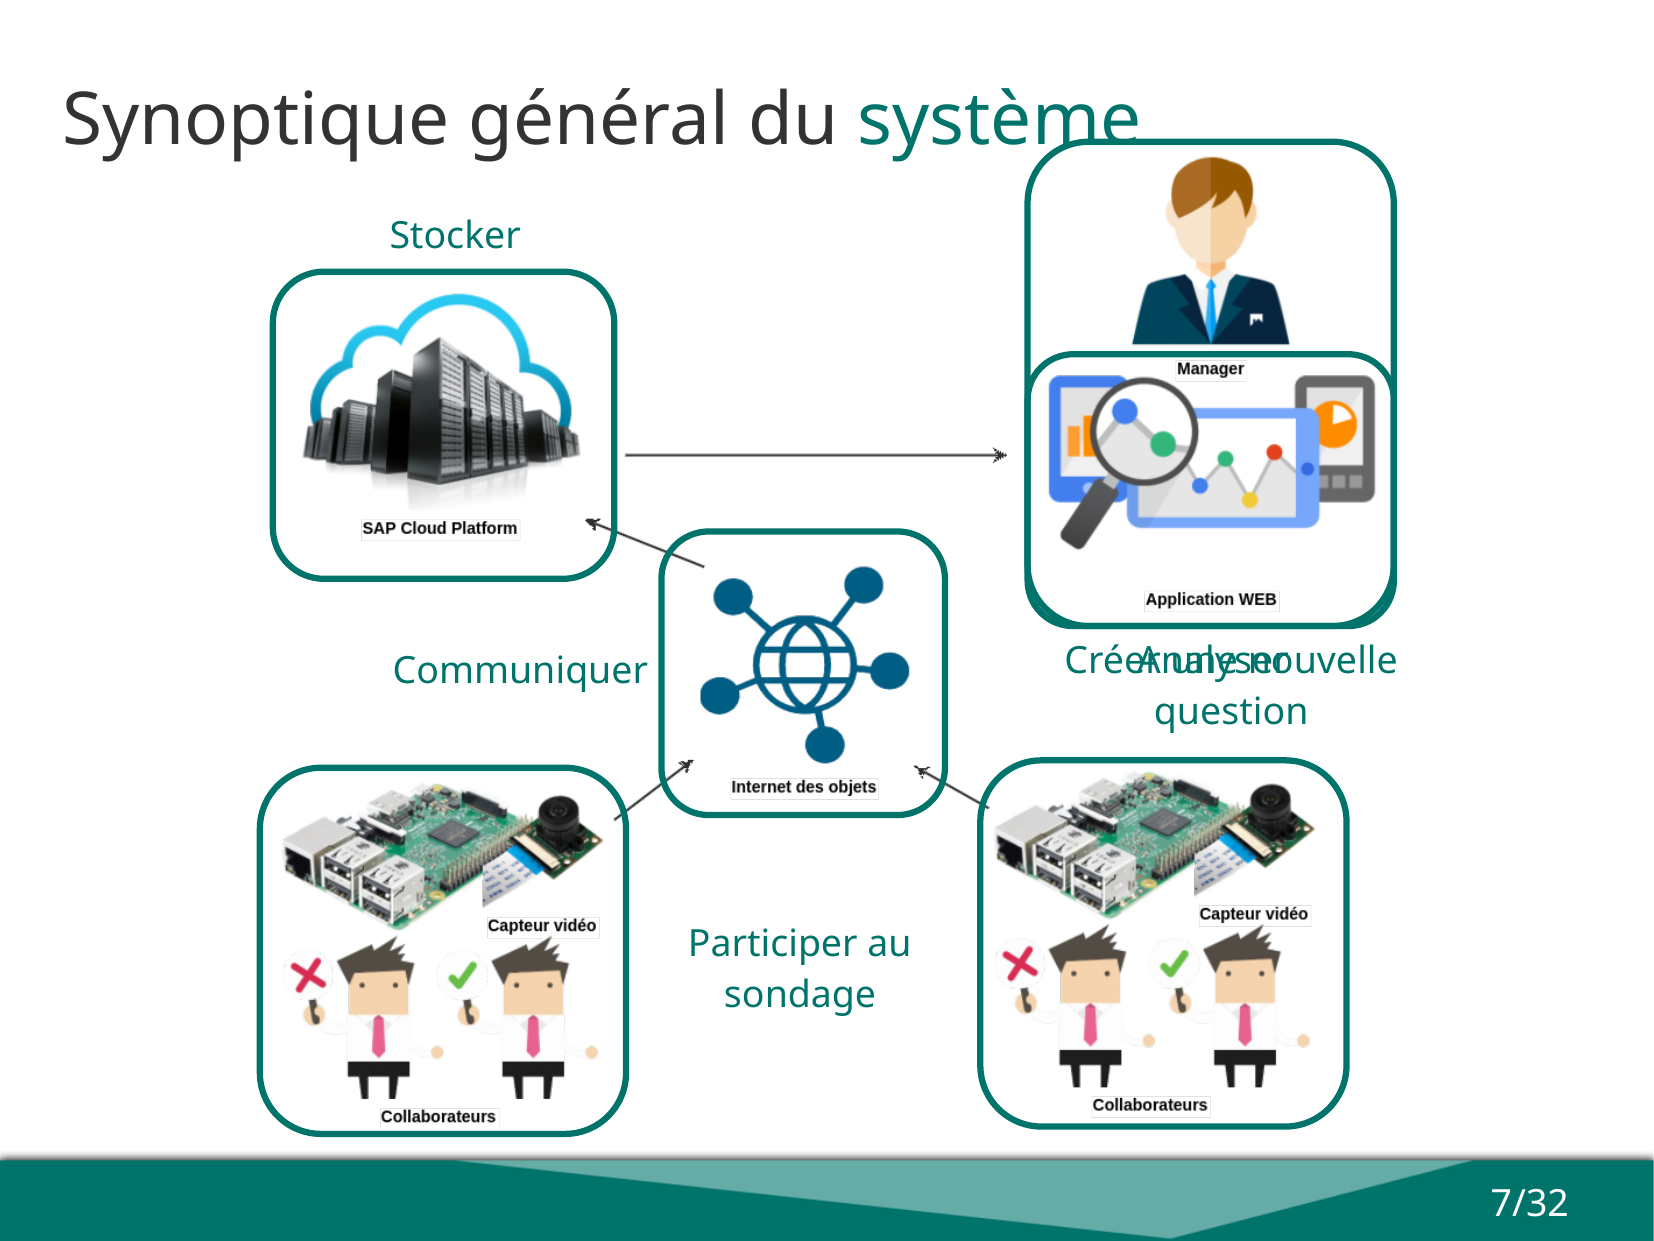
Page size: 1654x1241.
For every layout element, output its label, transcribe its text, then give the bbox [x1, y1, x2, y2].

text_box Créer une nouvelle question [1049, 626, 1395, 733]
text_box Stocker [374, 200, 532, 262]
picture [0, 0, 1654, 1241]
text_box Participer au sondage [673, 909, 918, 1016]
text_box Synoptique général du système [47, 59, 986, 158]
text_box Analyser [1122, 626, 1297, 687]
text_box <numéro>/32 [1489, 1169, 1654, 1233]
text_box Communiquer [377, 636, 647, 697]
